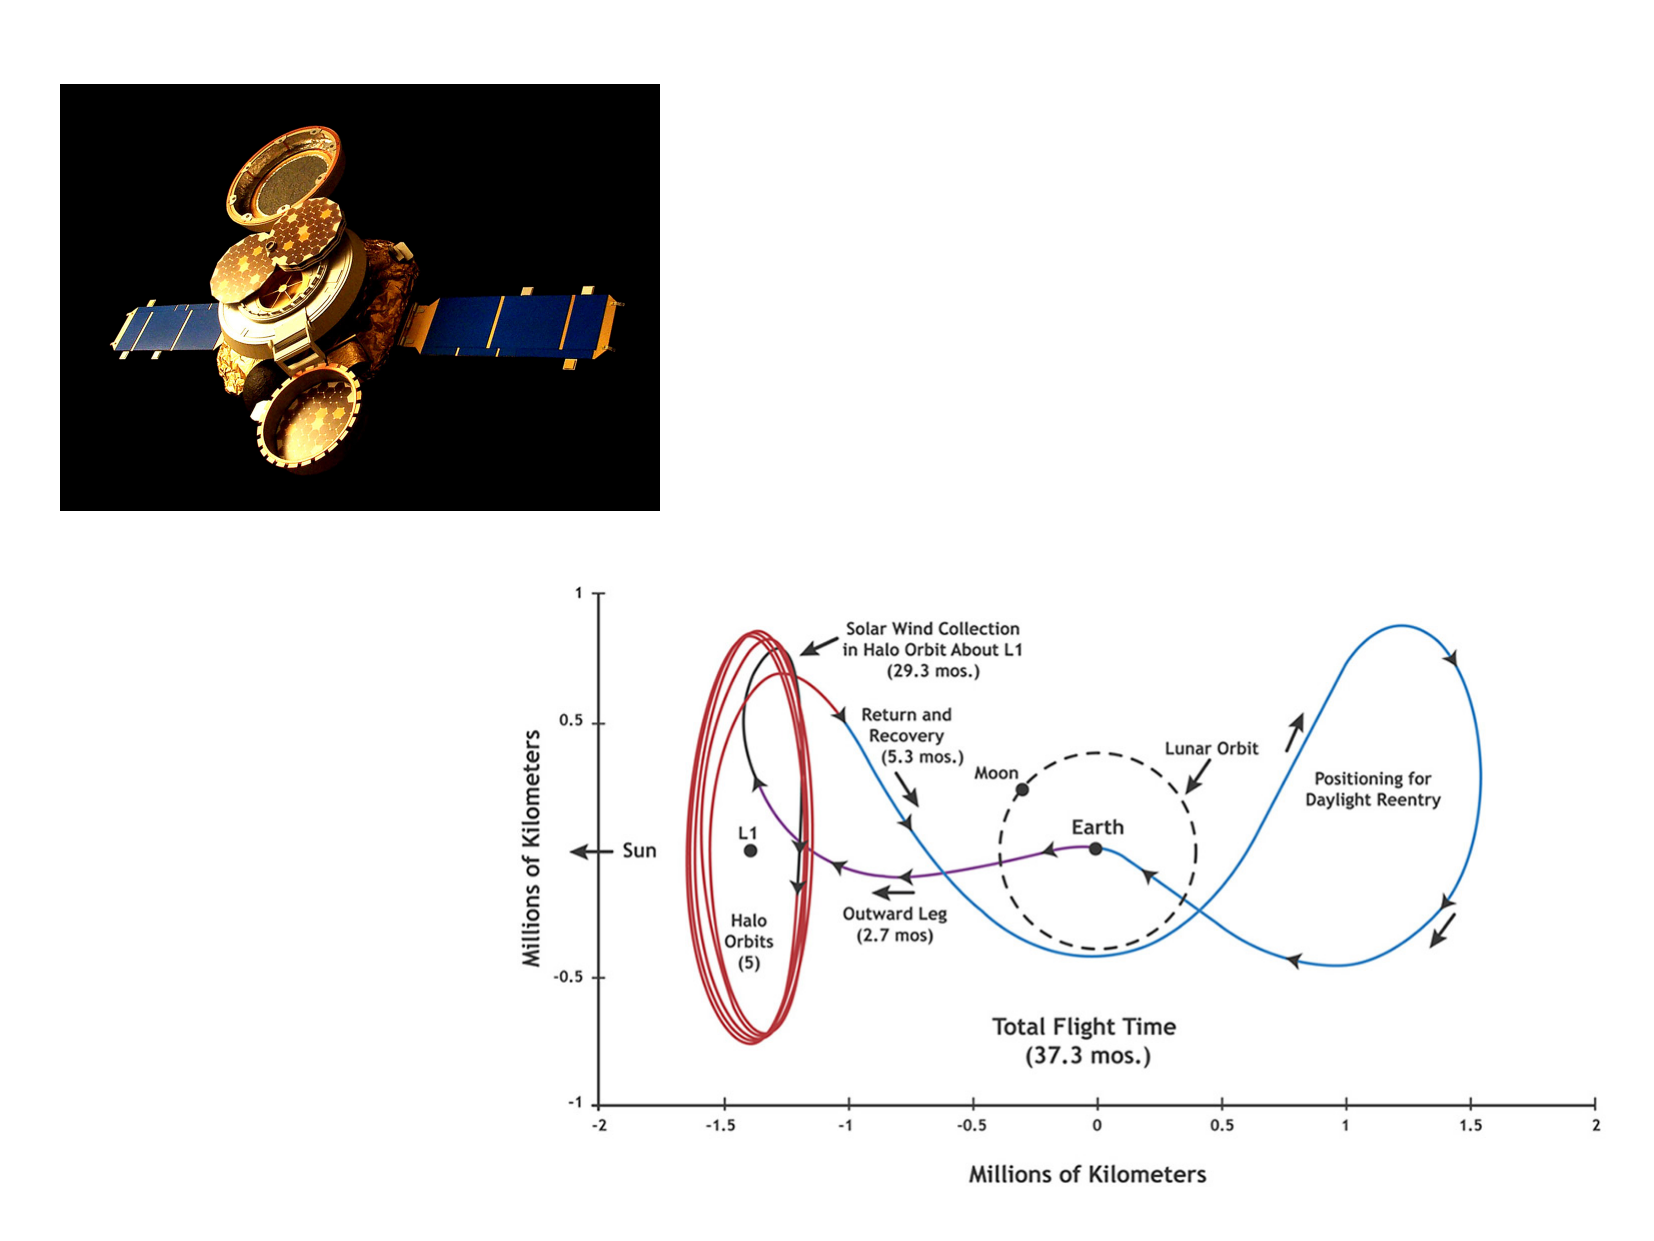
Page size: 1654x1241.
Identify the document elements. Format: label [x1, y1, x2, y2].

picture [509, 570, 1610, 1195]
picture [60, 84, 660, 511]
